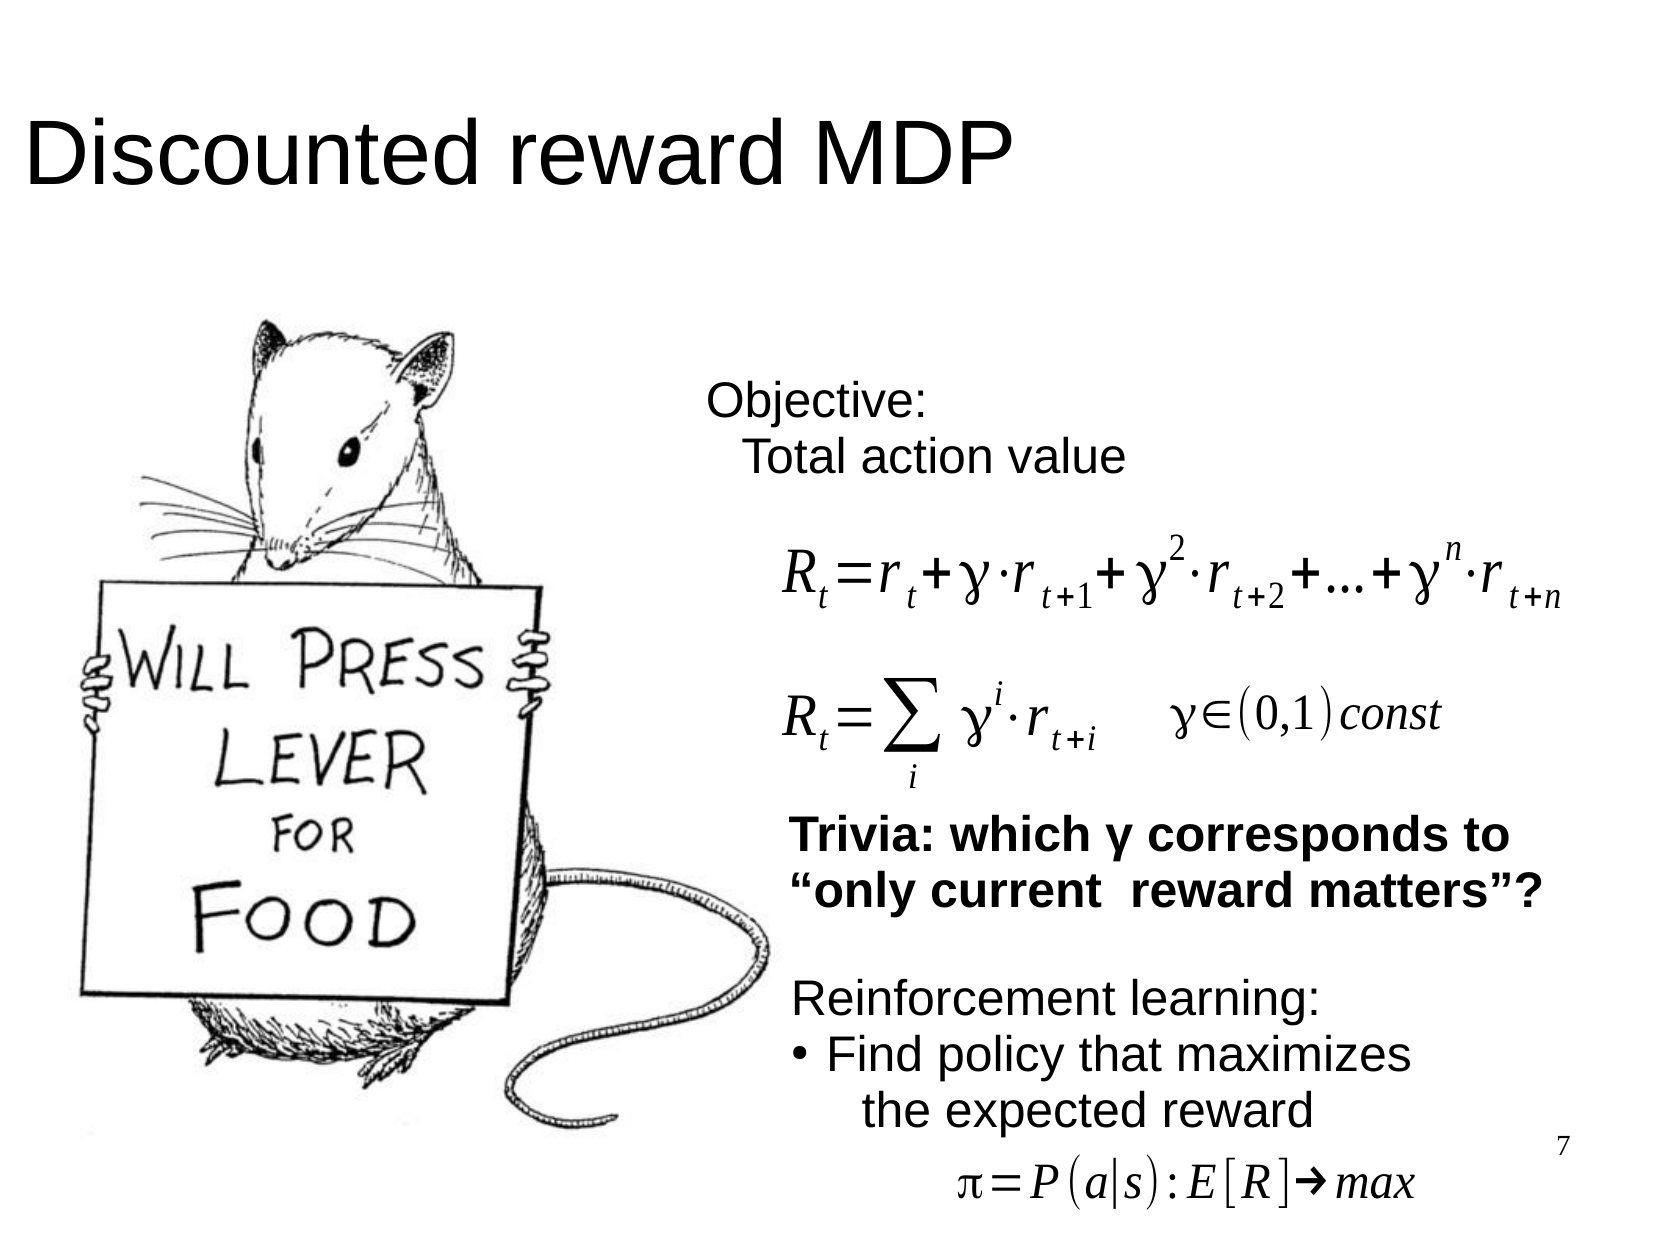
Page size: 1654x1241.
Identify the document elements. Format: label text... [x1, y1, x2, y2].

title Discounted reward MDP [23, 49, 1512, 257]
picture [0, 250, 791, 1241]
text_box Reinforcement learning: Find policy that maximizes the expected reward [755, 969, 1654, 1139]
chart [1155, 681, 1456, 743]
chart [765, 671, 1111, 796]
text_box Trivia: which γ corresponds to “only current reward matters”? [753, 805, 1594, 919]
chart [945, 1151, 1430, 1213]
text_box Objective: Total action value [670, 371, 1654, 541]
chart [765, 523, 1576, 616]
